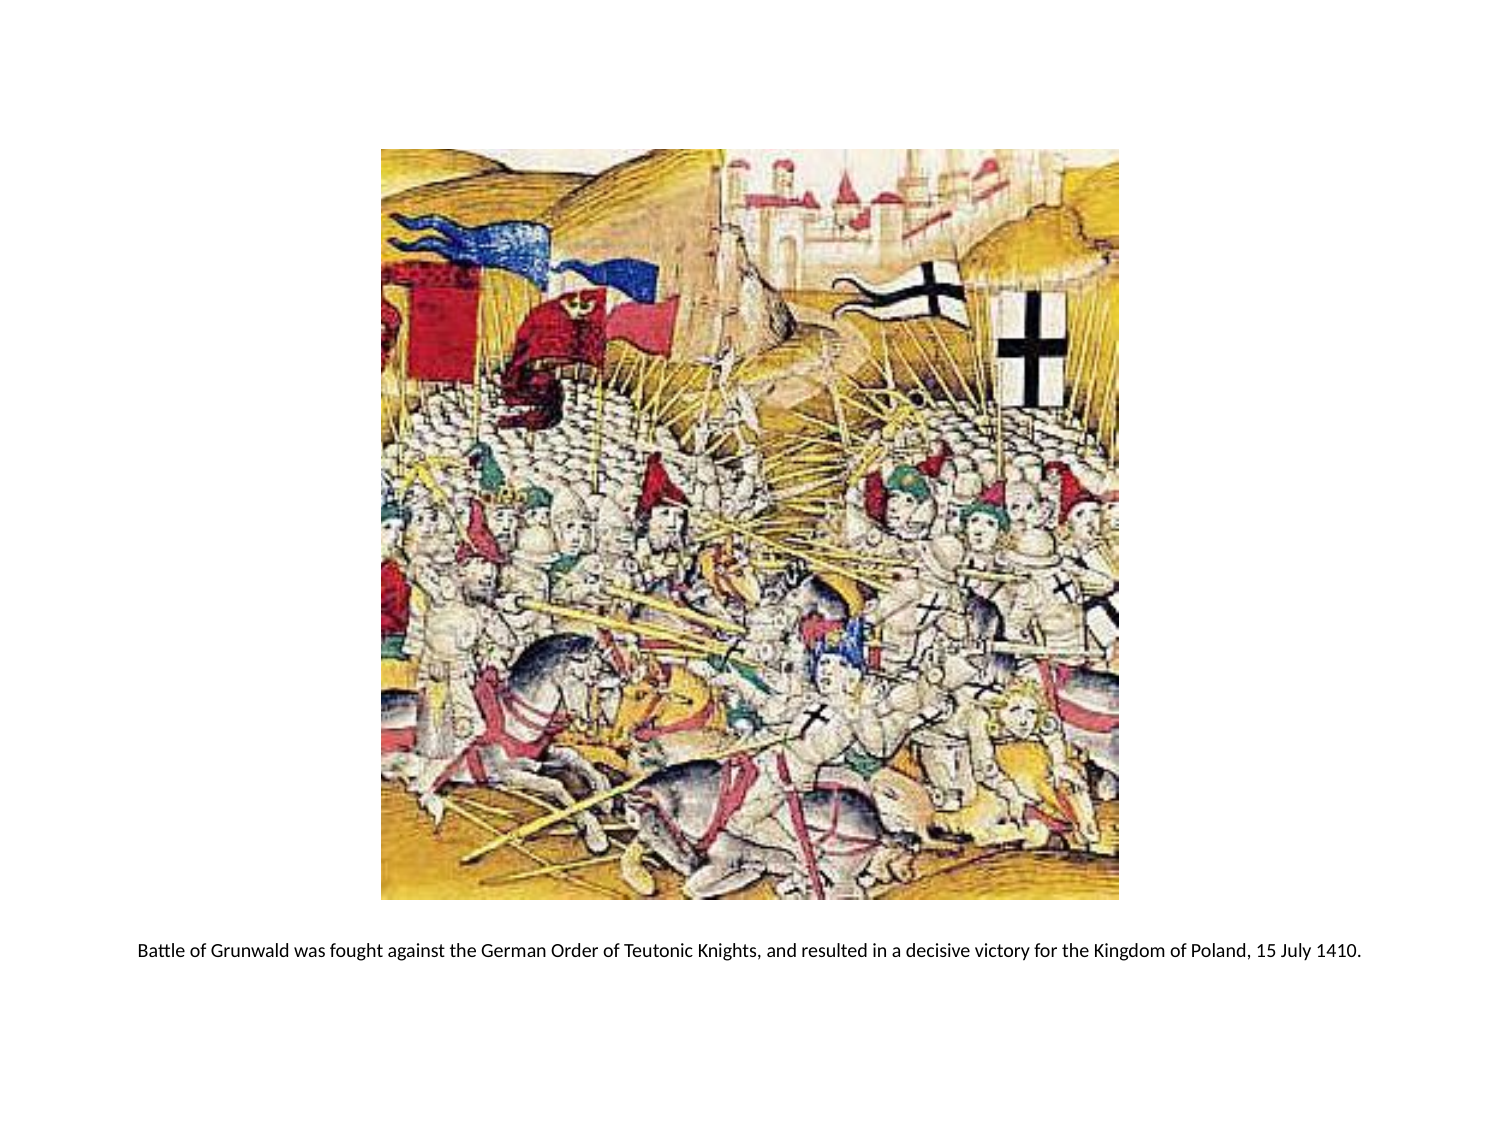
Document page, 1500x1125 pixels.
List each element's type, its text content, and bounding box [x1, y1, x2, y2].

picture [381, 149, 1119, 900]
text_box Battle of Grunwald was fought against the German Order of Teutonic Knights, and resulted in a decisive victory for the Kingdom of Poland, 15 July 1410. [123, 929, 1377, 969]
